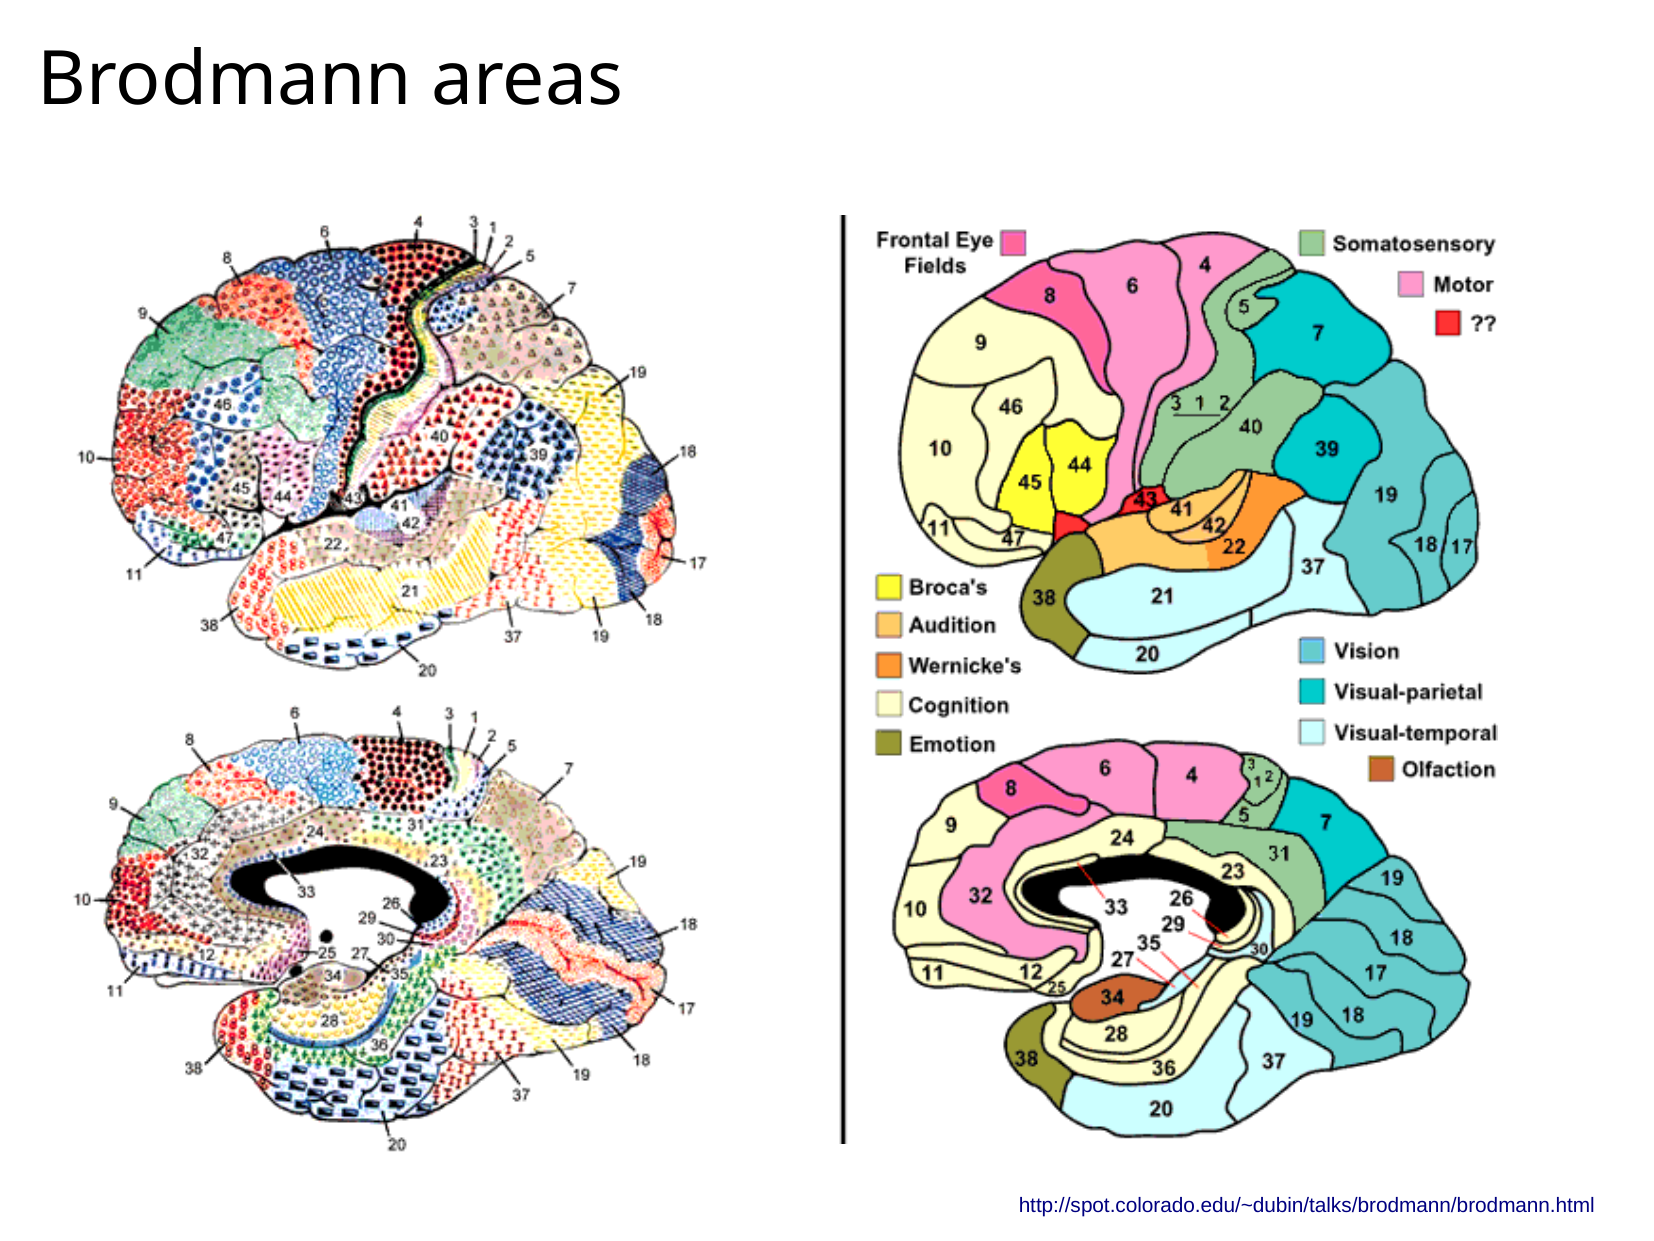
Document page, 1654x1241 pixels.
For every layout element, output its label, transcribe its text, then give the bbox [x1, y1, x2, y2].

title Brodmann areas [37, 0, 1613, 151]
picture [49, 207, 715, 1159]
text_box http://spot.colorado.edu/~dubin/talks/brodmann/brodmann.html [1003, 1186, 1610, 1225]
picture [838, 215, 1498, 1144]
